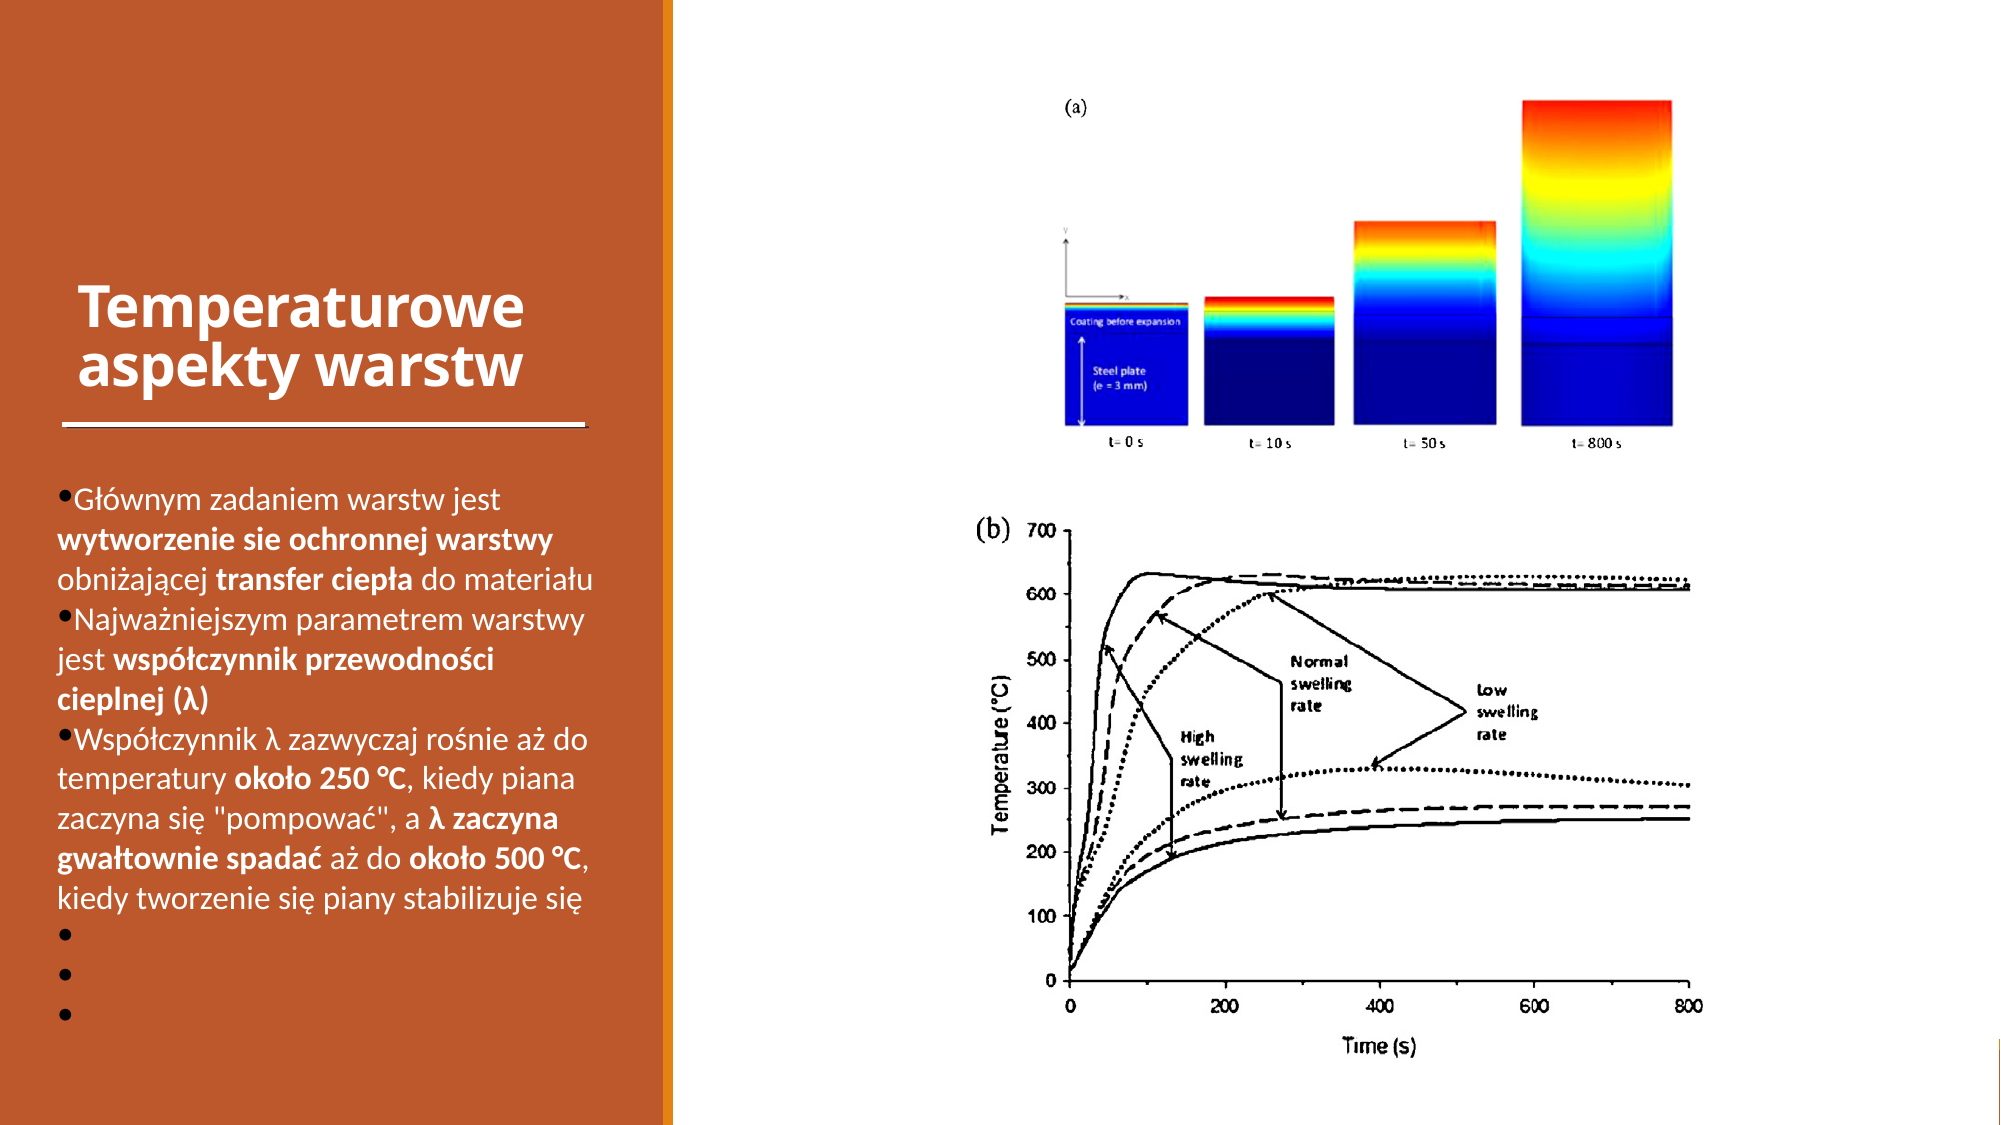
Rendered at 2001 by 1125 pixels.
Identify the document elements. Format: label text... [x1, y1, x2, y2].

text_box Głównym zadaniem warstw jest wytworzenie sie ochronnej warstwy obniżającej transfer ciepła do materiału Najważniejszym parametrem warstwy jest współczynnik przewodności cieplnej (λ) Współczynnik λ zazwyczaj rośnie aż do temperatury około 250 °C, kiedy piana zaczyna się "pompować", a λ zaczyna gwałtownie spadać aż do około 500 °C, kiedy tworzenie się piany stabilizuje się [42, 469, 624, 1051]
picture [1032, 81, 1686, 471]
picture [977, 495, 1741, 1083]
title Temperaturowe aspekty warstw [62, 60, 624, 406]
text_box [0, 0, 2000, 1125]
